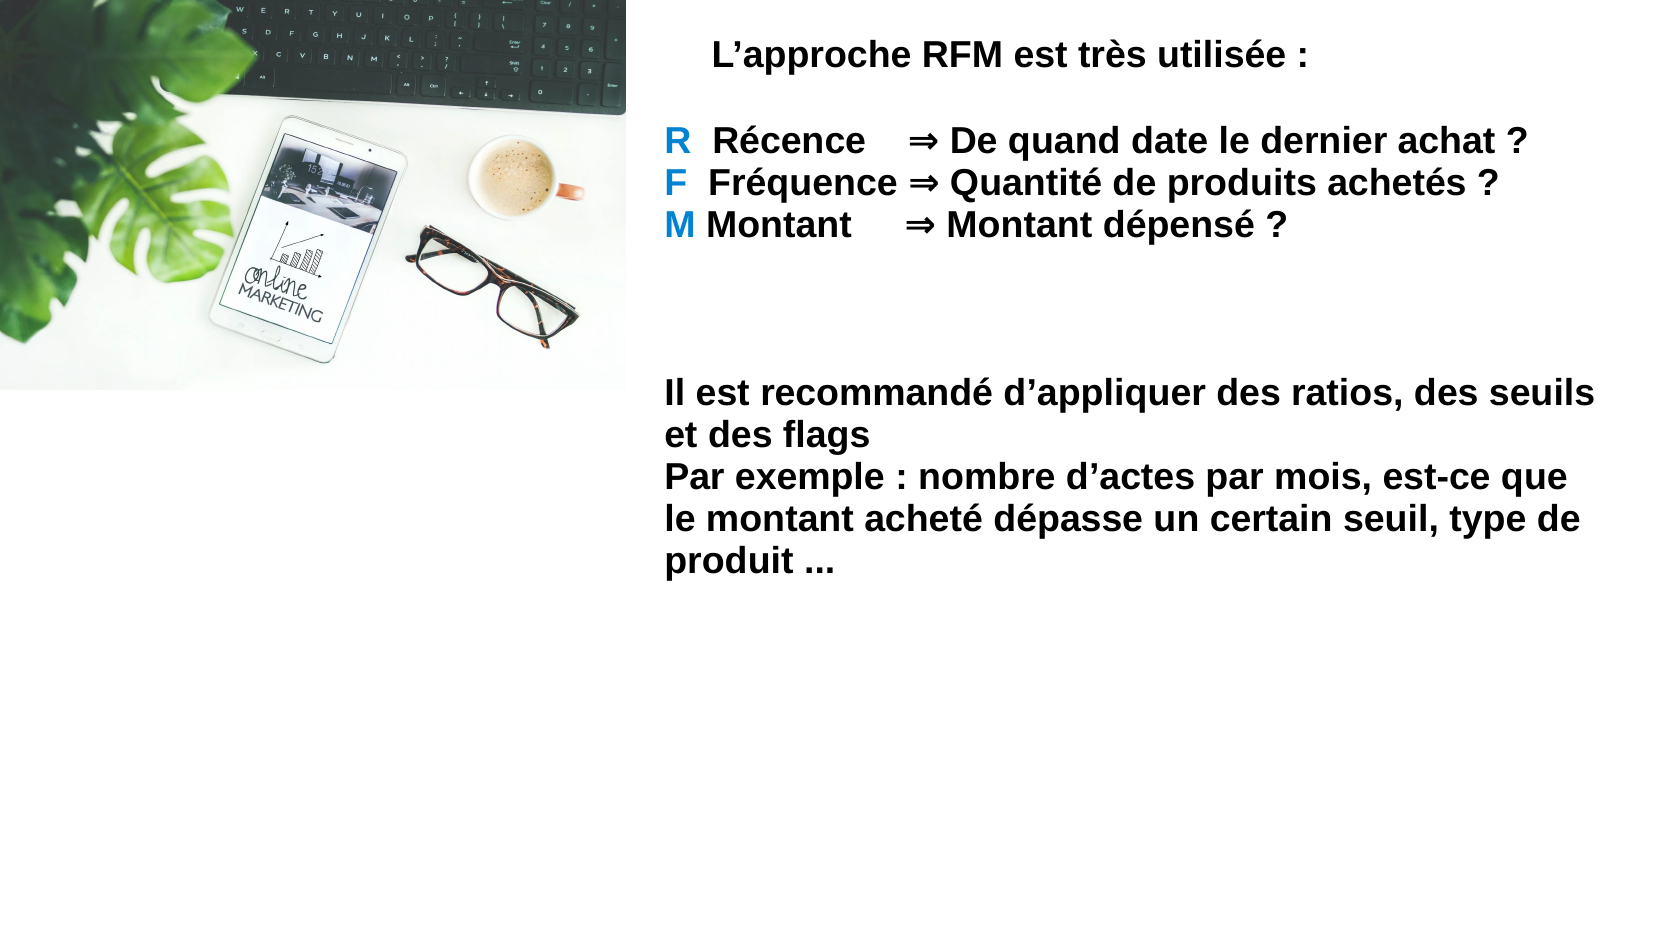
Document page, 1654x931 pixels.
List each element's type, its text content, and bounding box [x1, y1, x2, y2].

text_box L’approche RFM est très utilisée : [696, 25, 1325, 83]
text_box R Récence ⇒ De quand date le dernier achat ? F Fréquence ⇒ Quantité de produits achetés ? M Montant ⇒ Montant dépensé ? Il est recommandé d’appliquer des ratios, des seuils et des flags Par exemple : nombre d’actes par mois, est-ce que le montant acheté dépasse un certain seuil, type de produit ... [649, 112, 1654, 432]
picture [0, 0, 626, 390]
